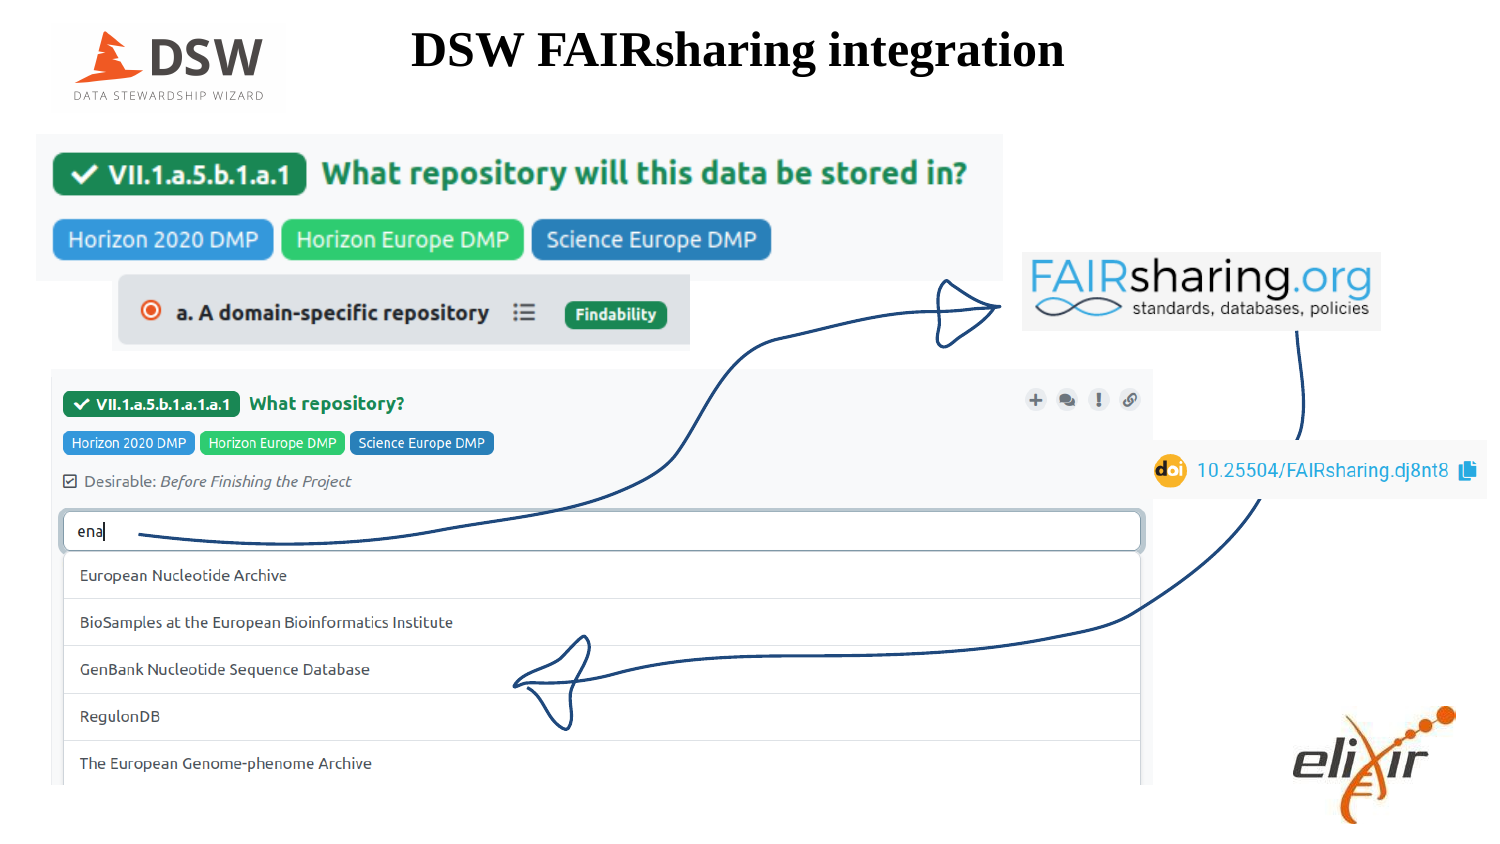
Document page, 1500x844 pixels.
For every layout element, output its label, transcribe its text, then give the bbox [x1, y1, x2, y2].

picture [521, 639, 587, 682]
picture [36, 134, 1003, 351]
picture [1293, 706, 1456, 824]
title DSW FAIRsharing integration [312, 23, 1166, 144]
picture [51, 23, 286, 113]
picture [51, 369, 1487, 785]
picture [1022, 252, 1381, 331]
